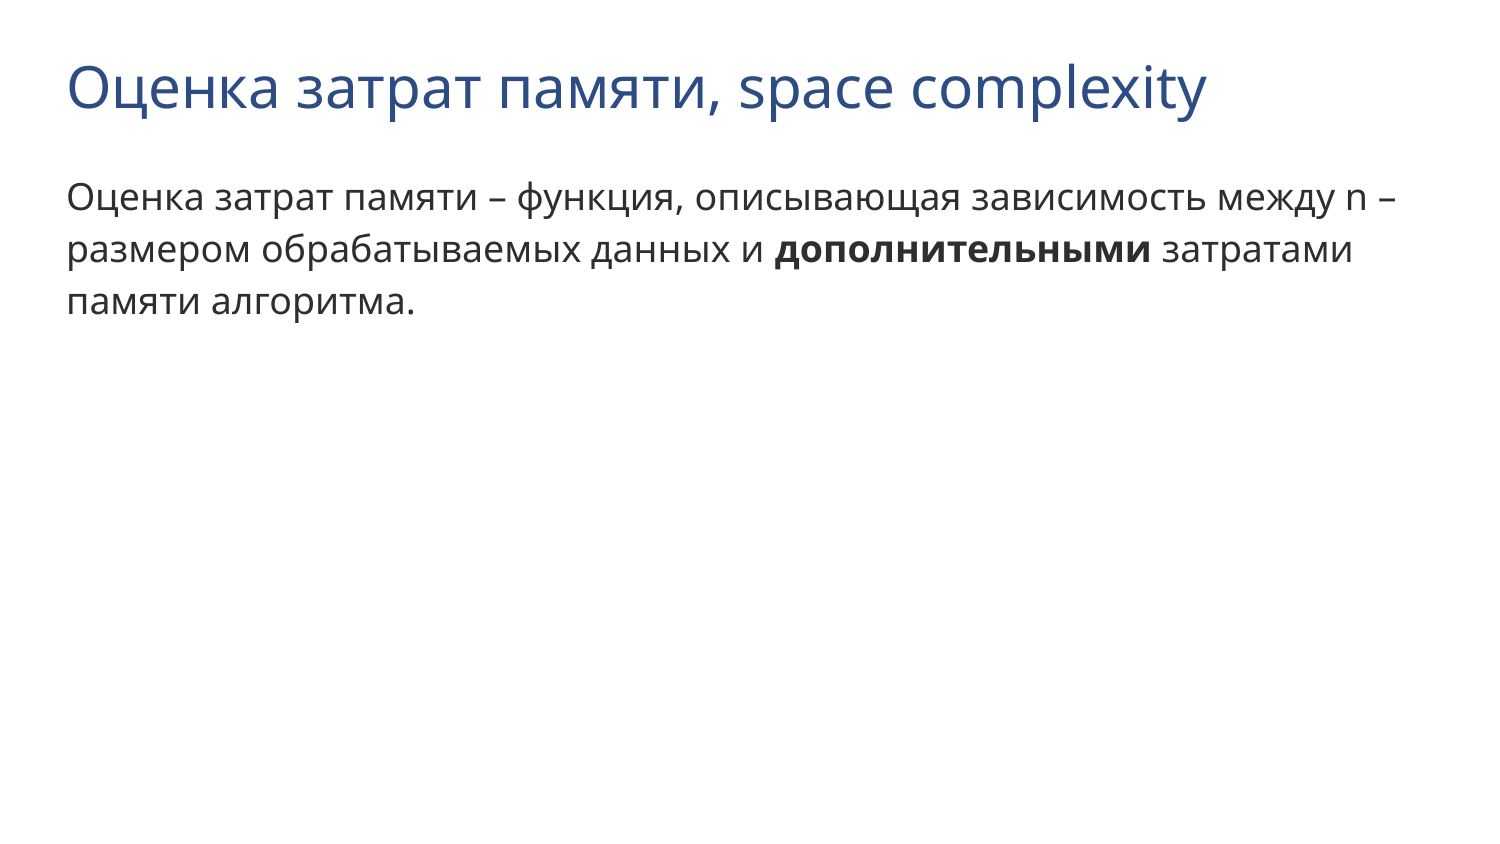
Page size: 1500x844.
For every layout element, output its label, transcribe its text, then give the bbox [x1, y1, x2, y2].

list Оценка затрат памяти – функция, описывающая зависимость между n – размером обрабатываемых данных и дополнительными затратами памяти алгоритма. [51, 151, 1449, 821]
title Оценка затрат памяти, space complexity [51, 35, 1449, 130]
